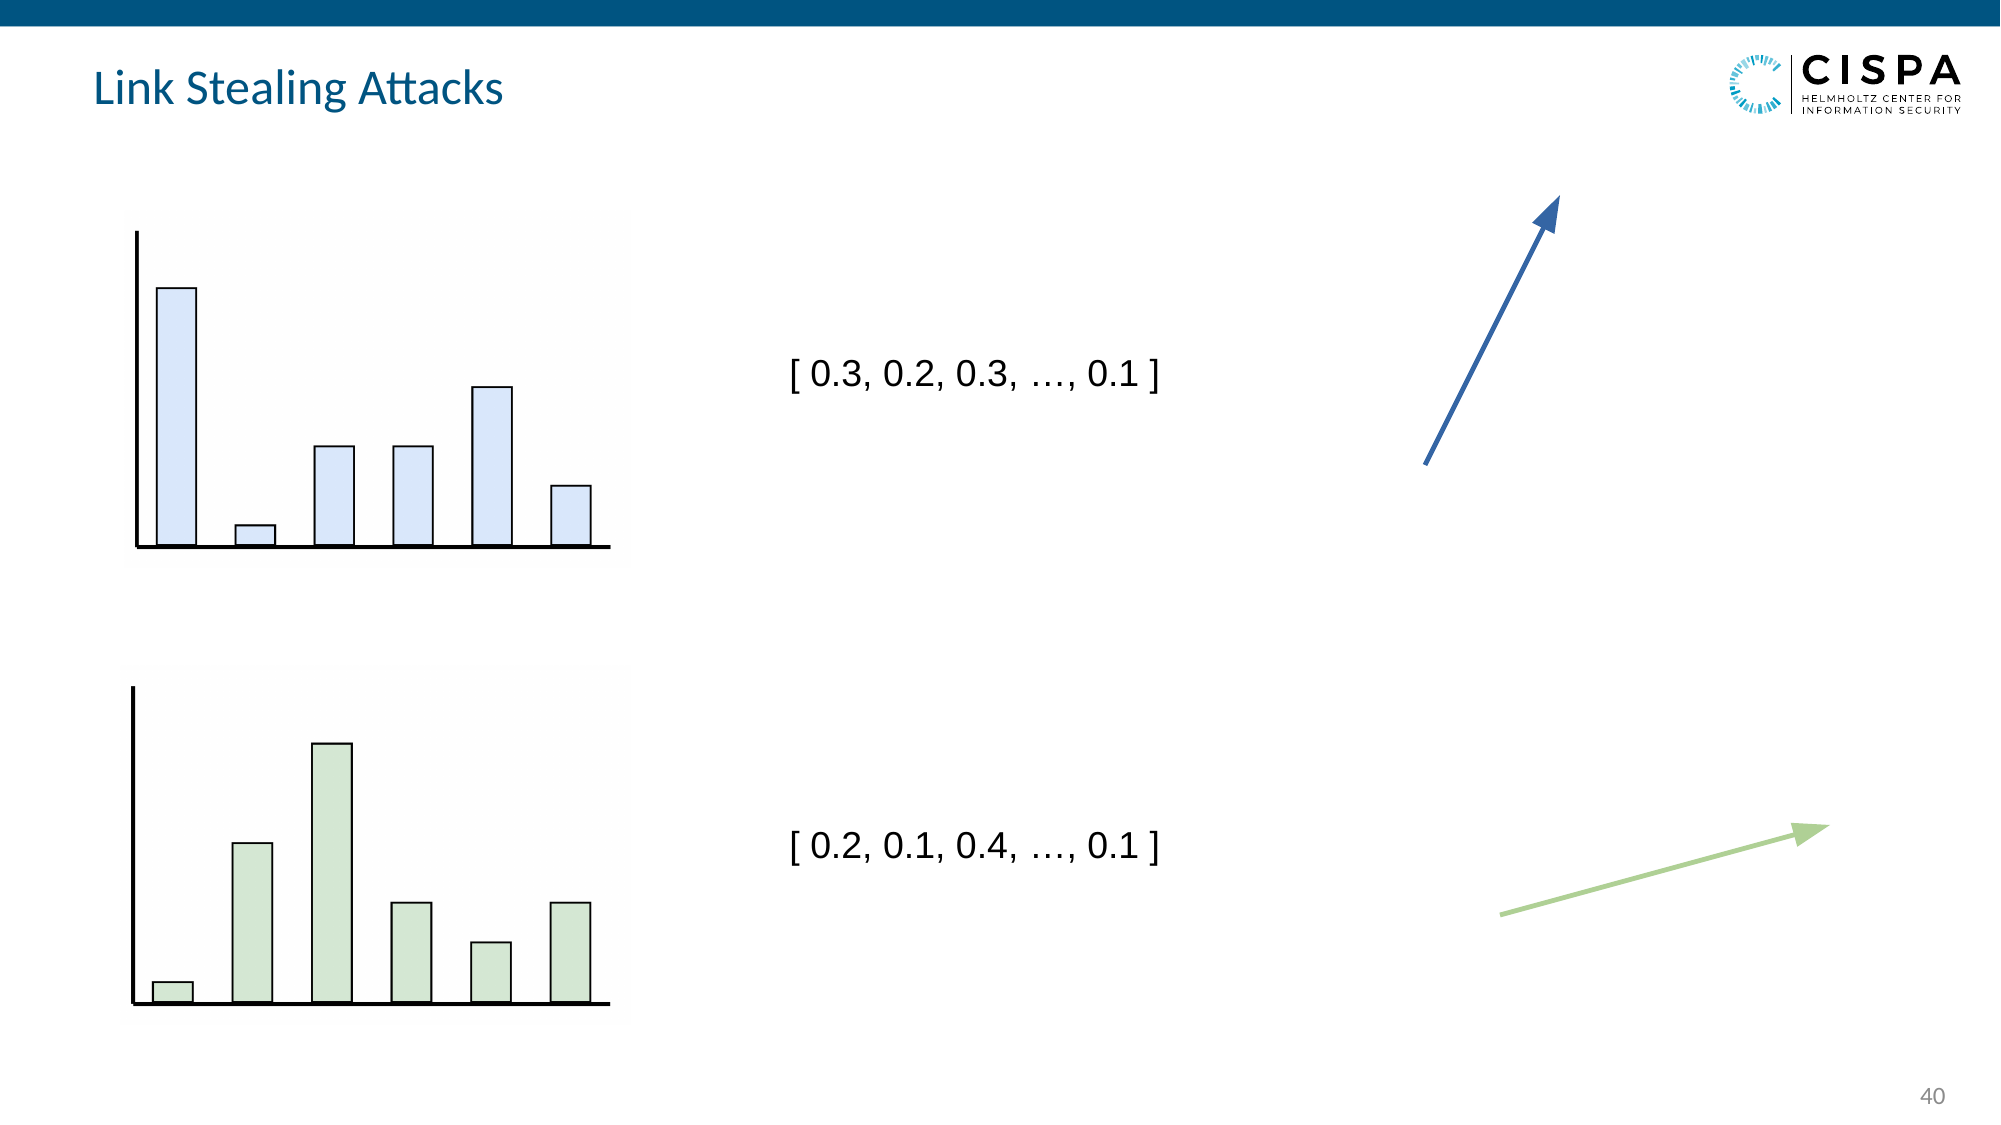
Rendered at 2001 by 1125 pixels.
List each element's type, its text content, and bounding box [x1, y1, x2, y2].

title Link Stealing Attacks [78, 38, 1699, 131]
picture [124, 210, 631, 568]
text_box [ 0.2, 0.1, 0.4, …, 0.1 ] [774, 817, 1176, 875]
text_box [ 0.3, 0.2, 0.3, …, 0.1 ] [774, 345, 1176, 402]
picture [120, 665, 631, 1026]
slide_number <number> [1870, 1065, 1961, 1125]
